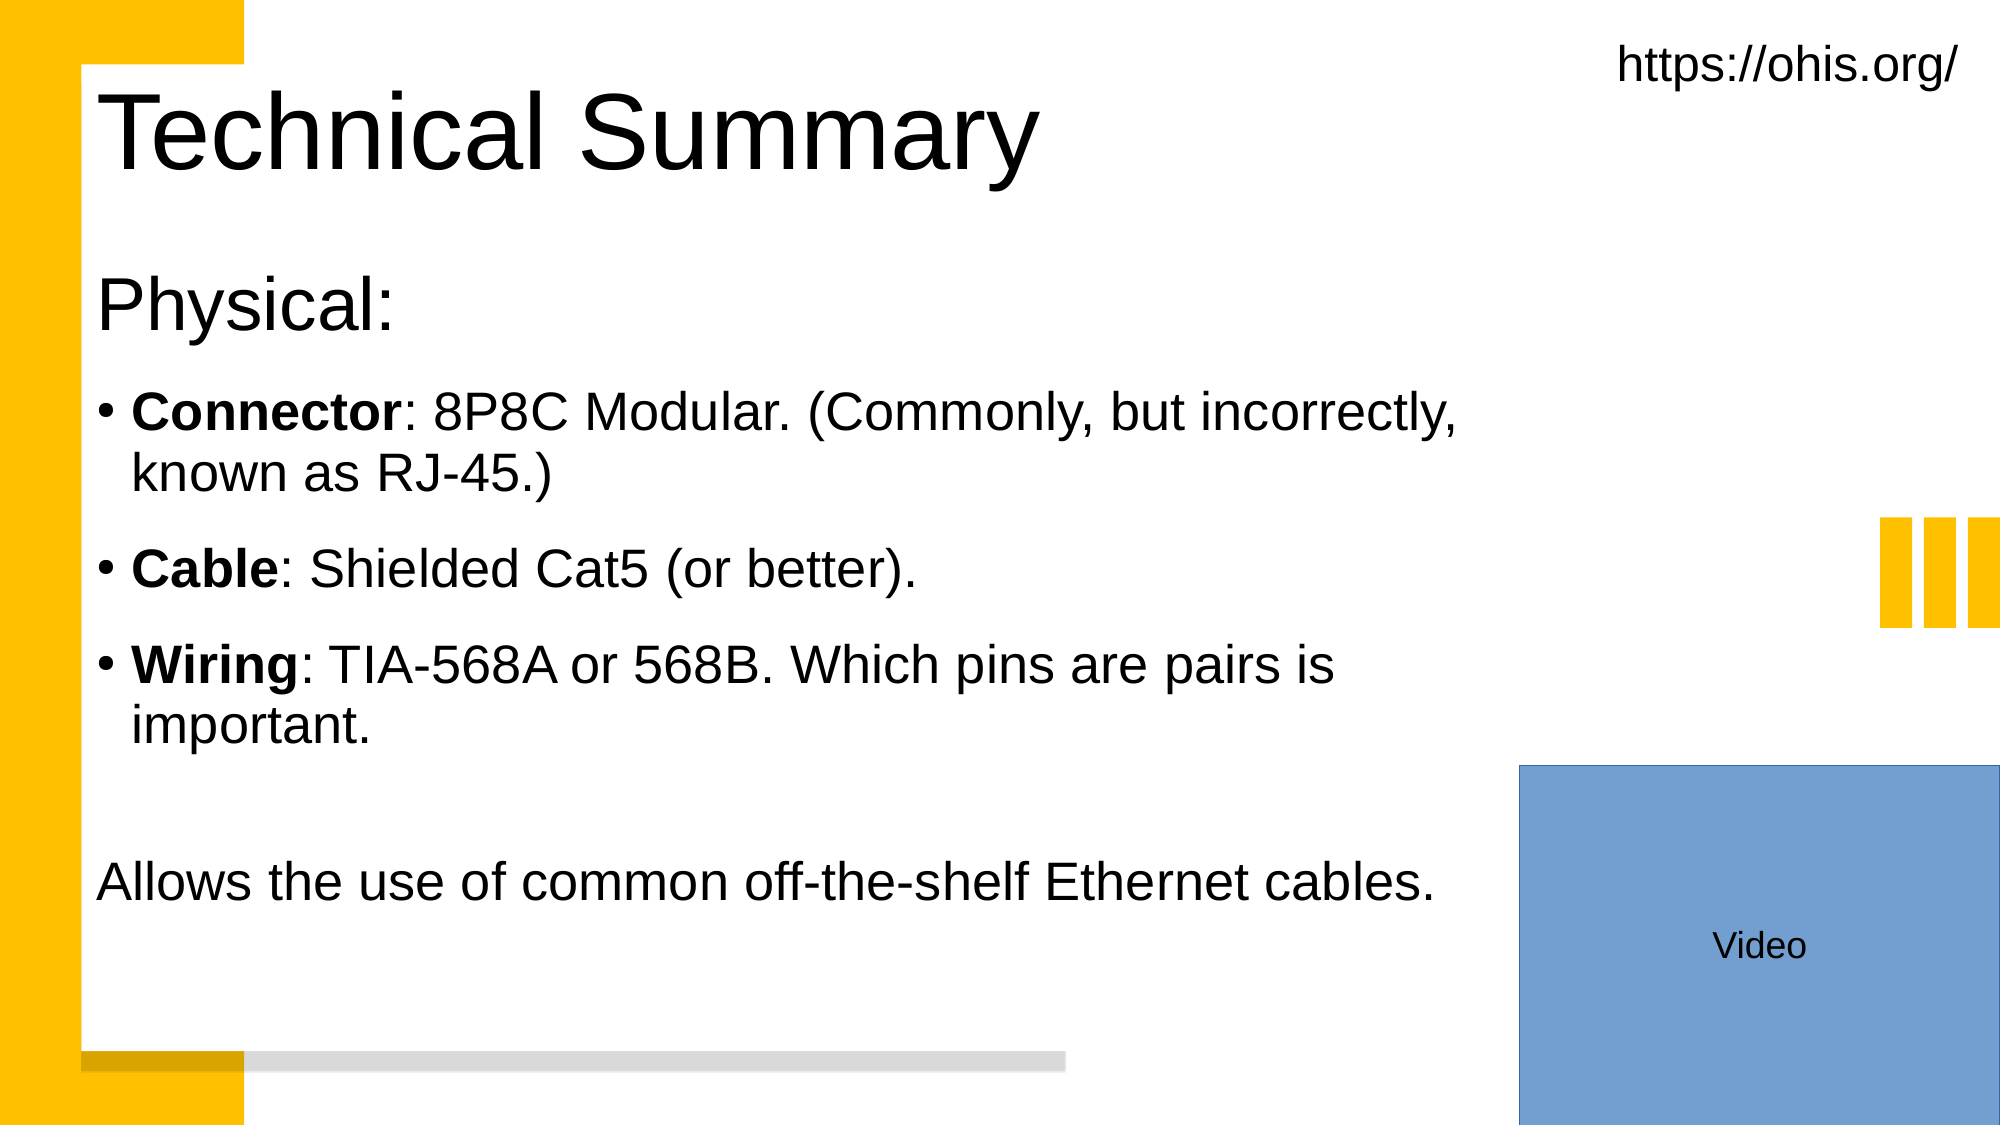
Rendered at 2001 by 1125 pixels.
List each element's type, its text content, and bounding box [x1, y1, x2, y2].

text_box Video [1519, 765, 2000, 1125]
text_box Physical: Connector: 8P8C Modular. (Commonly, but incorrectly, known as RJ-45.) Cable: Shielded Cat5 (or better). Wiring: TIA-568A or 568B. Which pins are pairs is important. Allows the use of common off-the-shelf Ethernet cables. [81, 254, 1516, 1041]
text_box https://ohis.org/ [1590, 29, 1974, 105]
text_box [0, 0, 2000, 1125]
text_box Technical Summary [81, 64, 1921, 201]
